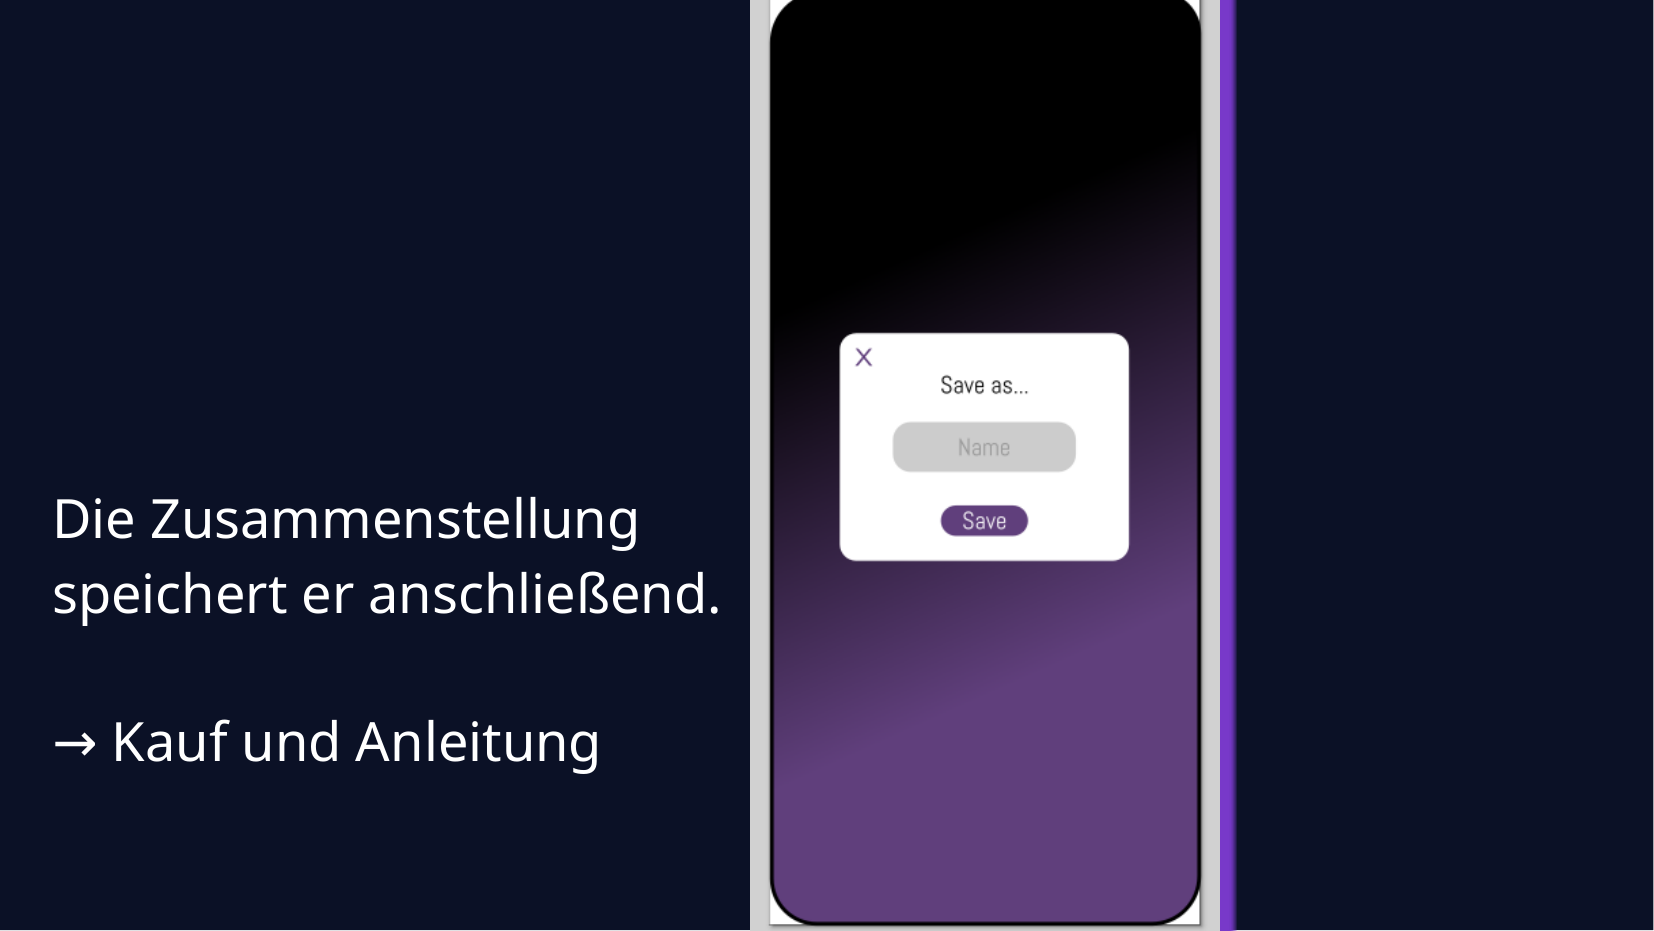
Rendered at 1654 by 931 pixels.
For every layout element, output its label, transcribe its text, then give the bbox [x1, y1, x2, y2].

picture [750, 0, 1220, 931]
text_box Die Zusammenstellung speichert er anschließend. → Kauf und Anleitung [37, 473, 750, 785]
